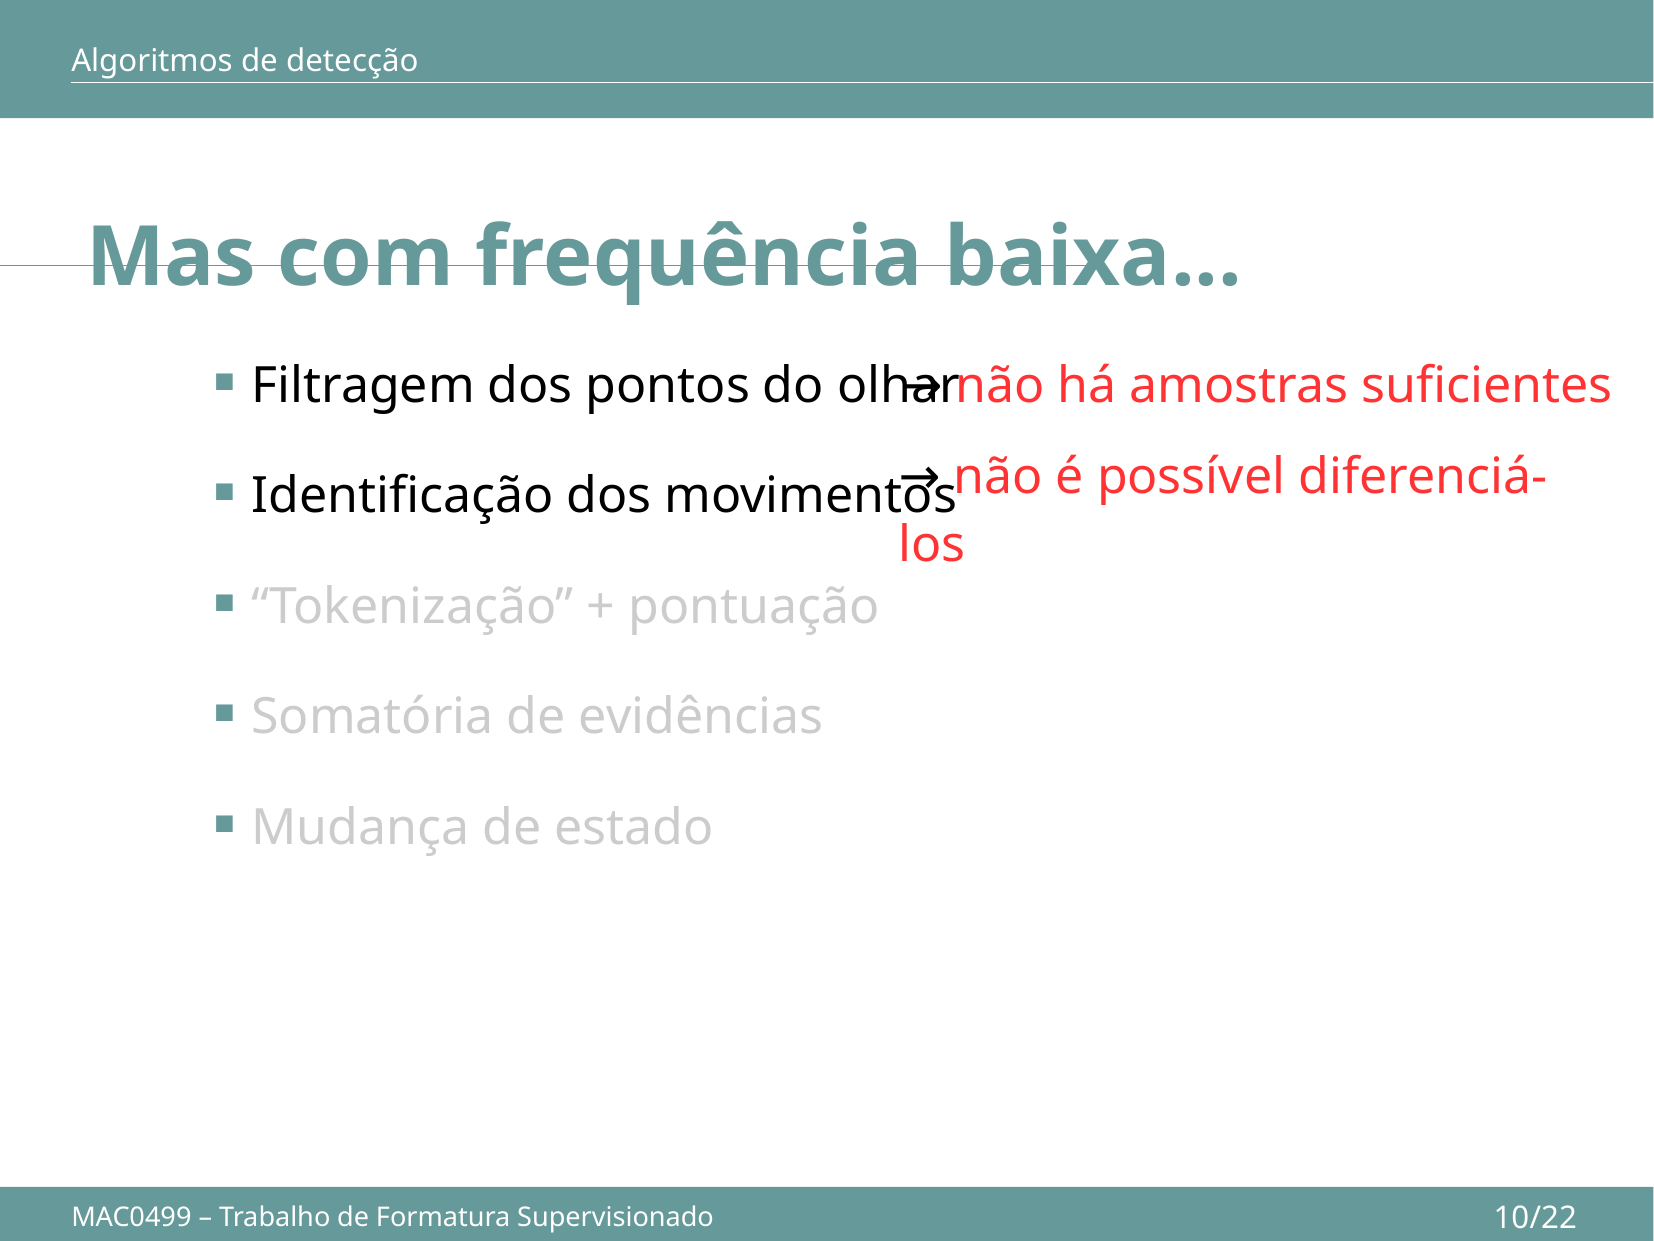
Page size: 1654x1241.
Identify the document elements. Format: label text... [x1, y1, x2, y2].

title MAC0499 – Trabalho de Formatura Supervisionado [71, 1187, 1241, 1241]
text_box → não é possível diferenciá-los [883, 432, 1579, 498]
title Algoritmos de detecção [71, 83, 987, 89]
title Algoritmos de detecção [71, 29, 987, 82]
text_box [0, 0, 1654, 119]
text_box Mas com frequência baixa... [71, 188, 1572, 288]
title 10/22 [1429, 1187, 1578, 1241]
text_box Filtragem dos pontos do olhar Identificação dos movimentos “Tokenização” + pontuação Somatória de evidências Mudança de estado [201, 341, 1560, 826]
text_box [0, 1186, 1654, 1241]
text_box → não há amostras suficientes [885, 341, 1654, 407]
